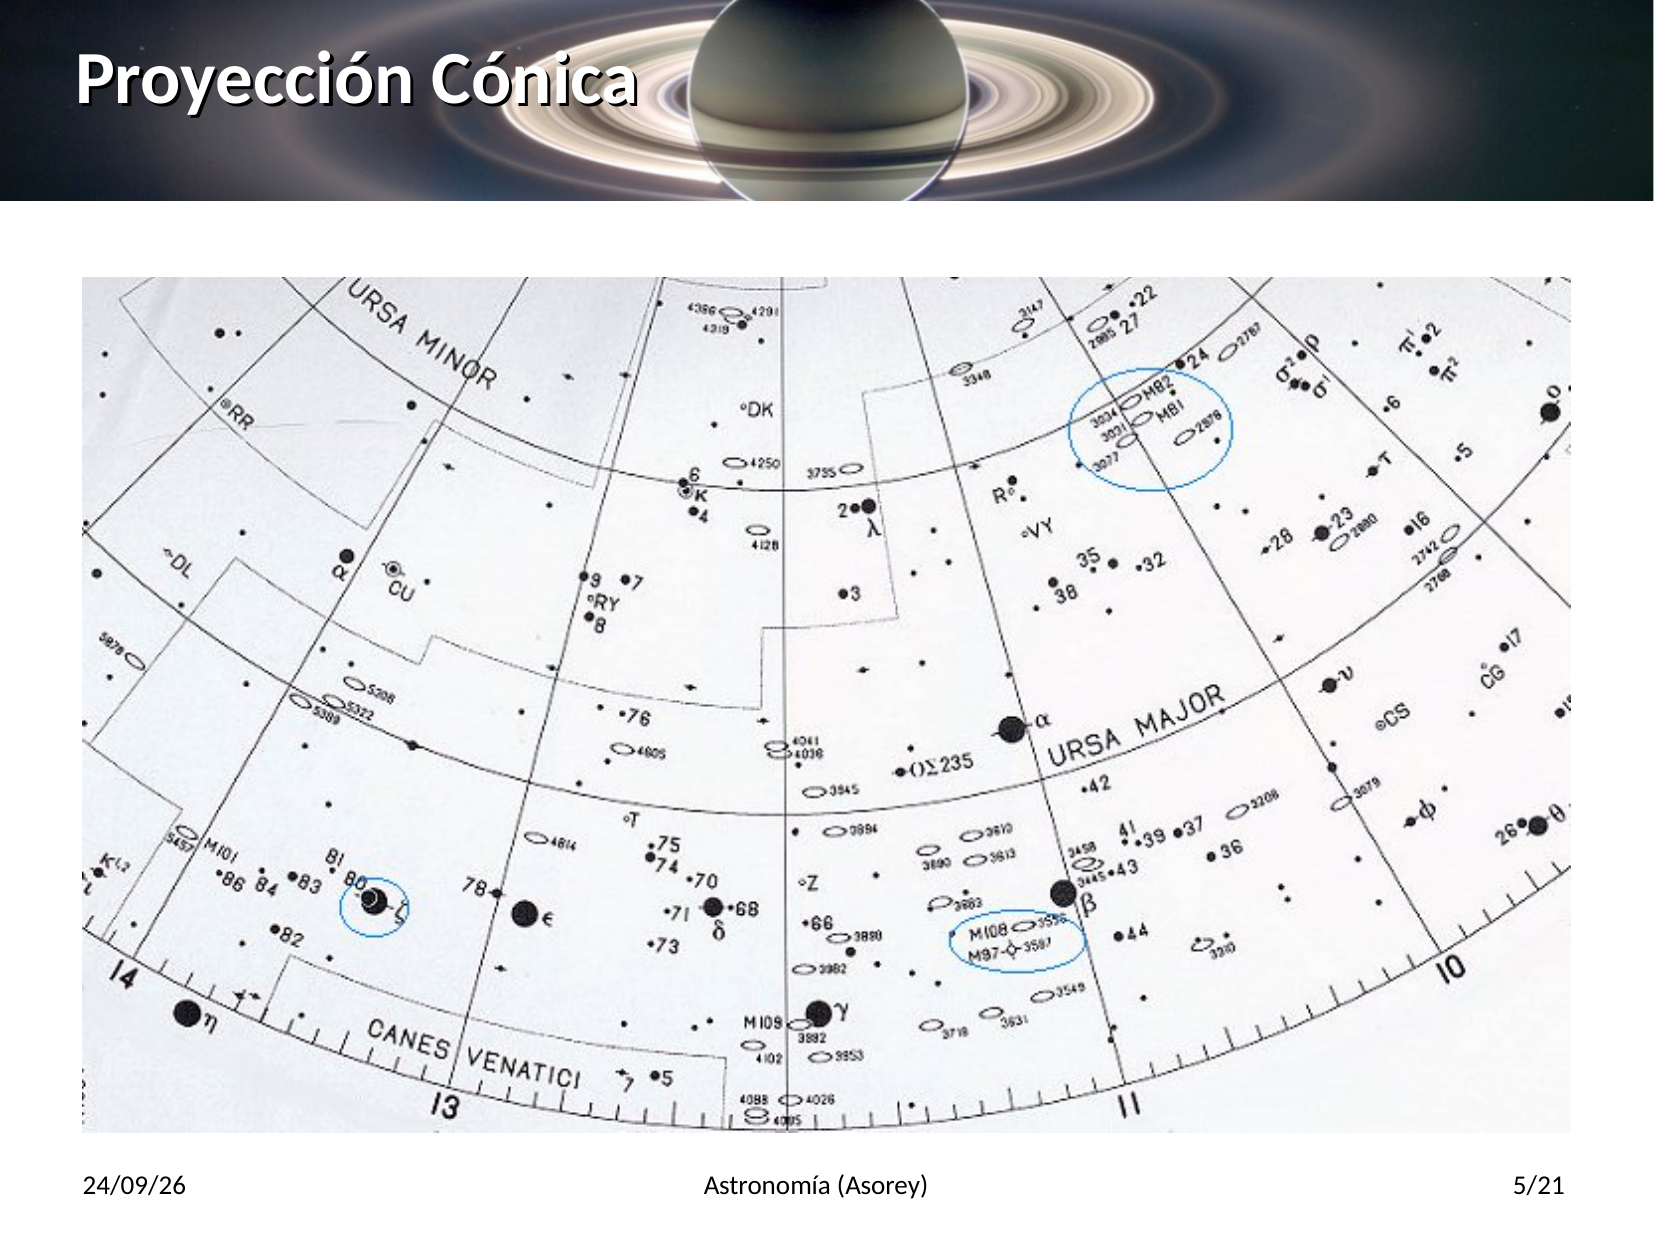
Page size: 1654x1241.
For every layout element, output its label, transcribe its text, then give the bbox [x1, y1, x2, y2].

title Proyección Cónica [75, 19, 1564, 151]
picture [82, 277, 1571, 1133]
picture [0, 0, 1654, 201]
